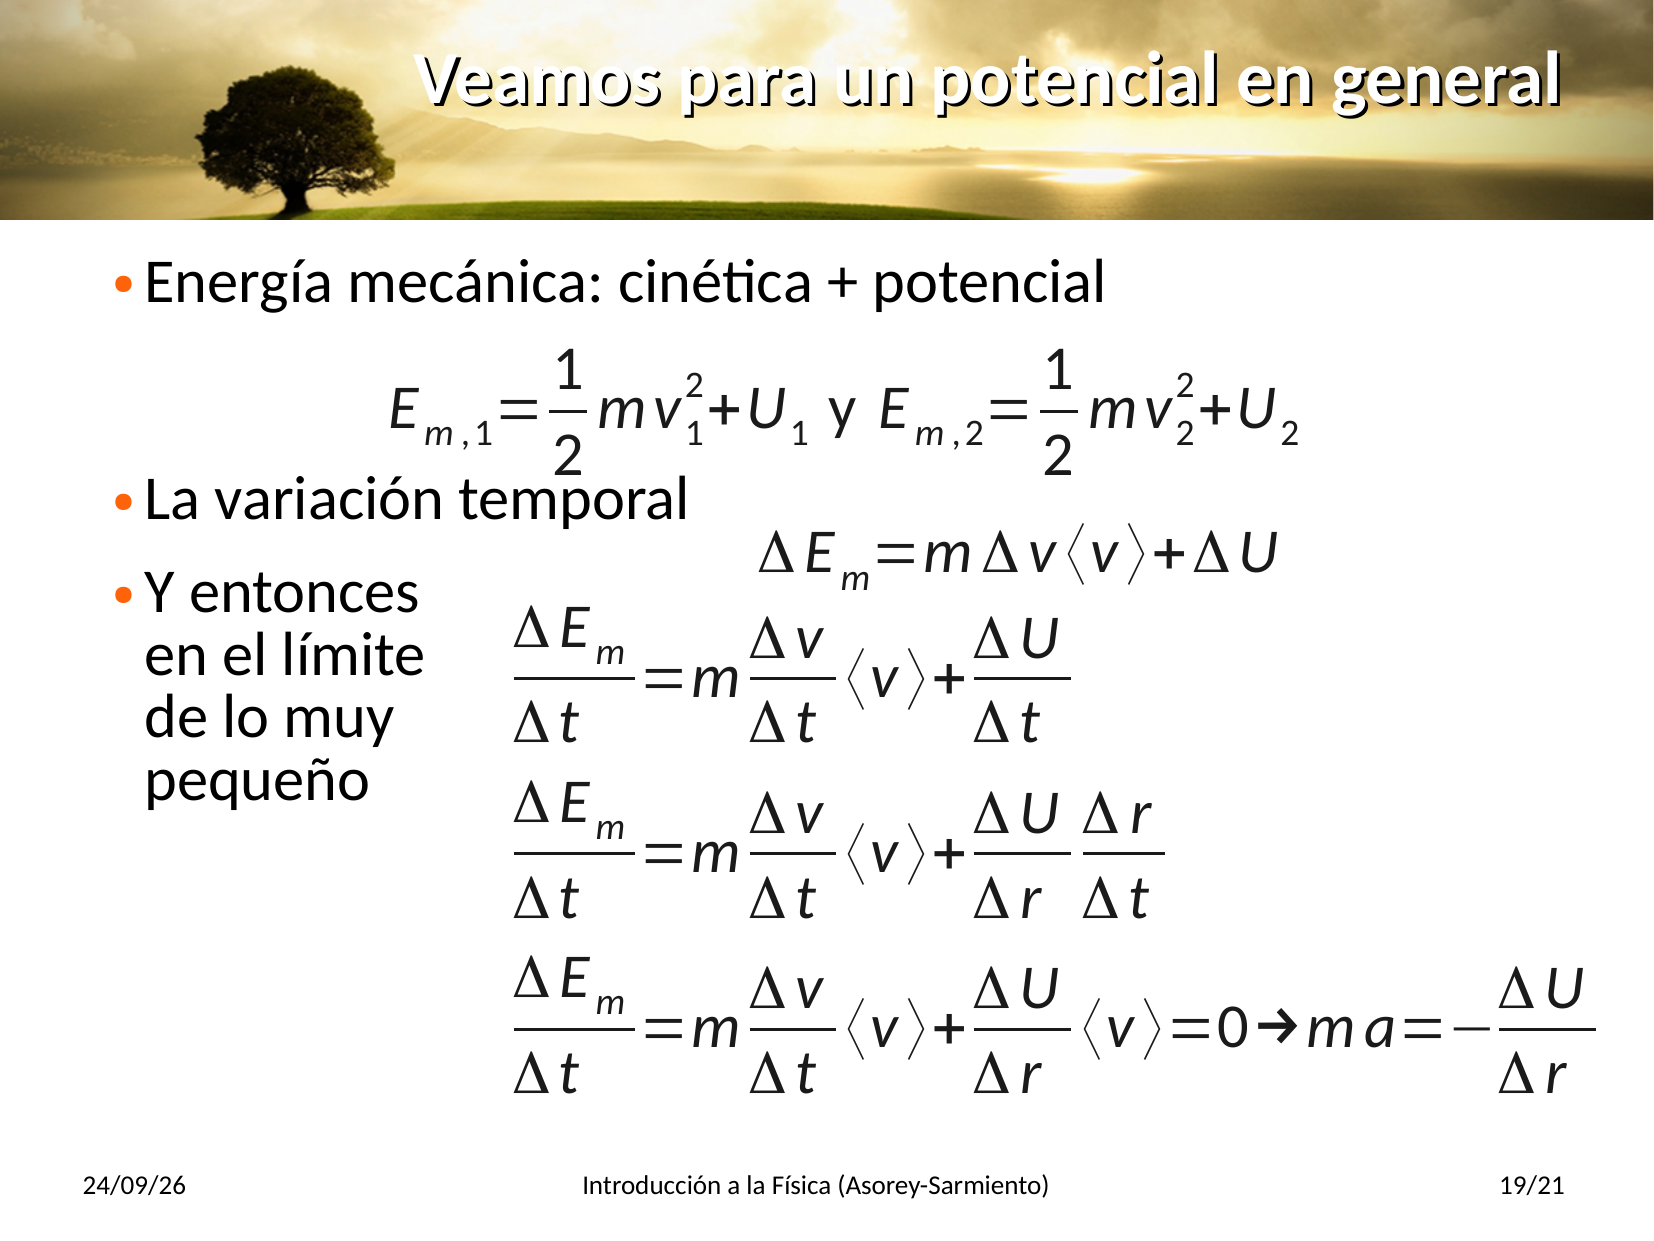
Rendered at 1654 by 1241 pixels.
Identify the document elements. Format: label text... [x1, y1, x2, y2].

picture [0, 0, 1654, 220]
list Energía mecánica: cinética + potencial La variación temporal Y entonces en el límite de lo muy pequeño [82, 255, 1571, 1174]
chart [381, 330, 1306, 492]
chart [505, 513, 1606, 1111]
title Veamos para un potencial en general [75, 19, 1564, 151]
